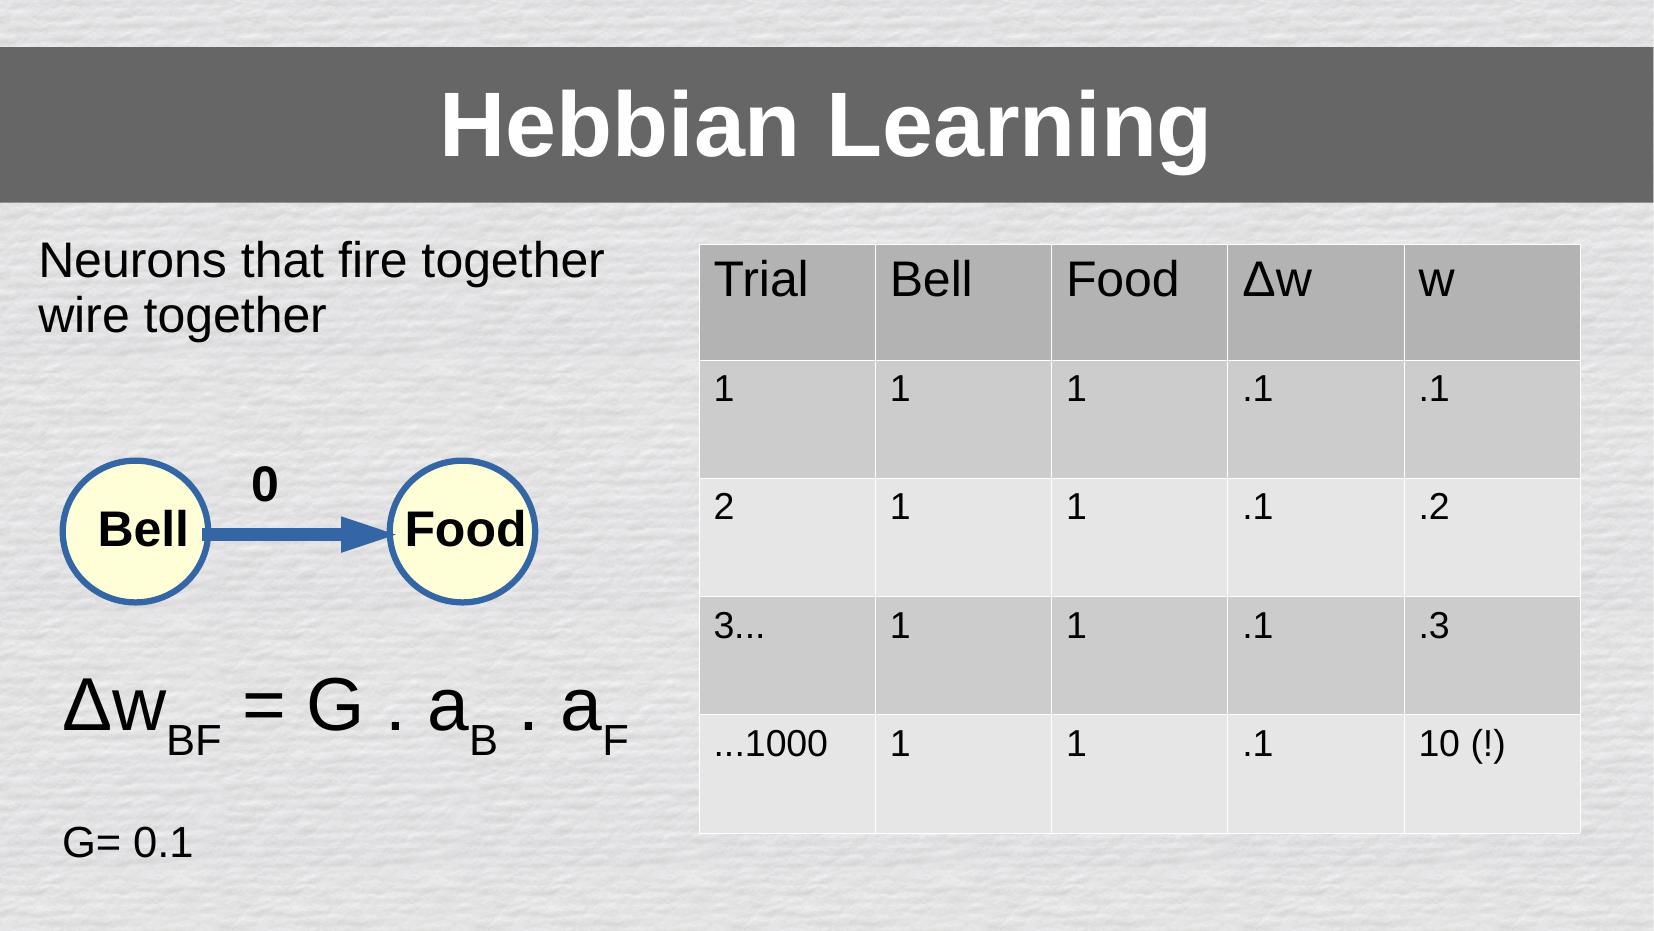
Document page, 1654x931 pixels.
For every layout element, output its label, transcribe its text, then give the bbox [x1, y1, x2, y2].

table_cell 1 [1052, 715, 1227, 833]
title Hebbian Learning [0, 47, 1654, 203]
table_cell .1 [1228, 715, 1404, 833]
table_header Trial [700, 245, 875, 360]
text_box 0 [236, 448, 319, 520]
table_cell .2 [1405, 479, 1580, 596]
text_box [401, 577, 530, 631]
table_cell .1 [1228, 597, 1404, 714]
table_cell 1 [876, 361, 1051, 478]
table_cell .1 [1228, 479, 1404, 596]
table_header Δw [1228, 245, 1404, 360]
table_cell 2 [700, 479, 875, 596]
table_cell ...1000 [700, 715, 875, 833]
text_box Neurons that fire together wire together [23, 224, 697, 367]
table_header Food [1052, 245, 1227, 360]
table_cell 1 [1052, 361, 1227, 478]
table_cell 1 [1052, 479, 1227, 596]
table_header w [1405, 245, 1580, 360]
table_cell .1 [1228, 361, 1404, 478]
picture [0, 0, 1654, 47]
text_box [62, 460, 200, 603]
table_cell 10 (!) [1405, 715, 1580, 833]
table_header Bell [876, 245, 1051, 360]
picture [0, 203, 1654, 931]
text_box Bell [82, 493, 225, 565]
table_cell 1 [876, 597, 1051, 714]
table_cell 1 [876, 715, 1051, 833]
table_cell .3 [1405, 597, 1580, 714]
table_cell 3... [700, 597, 875, 714]
text_box ΔwBF = G . aB . aF G= 0.1 [47, 655, 709, 875]
table_cell .1 [1405, 361, 1580, 478]
text_box [401, 460, 524, 493]
table_cell 1 [700, 361, 875, 478]
table_cell 1 [876, 479, 1051, 596]
table_cell 1 [1052, 597, 1227, 714]
text_box Food [389, 493, 556, 577]
